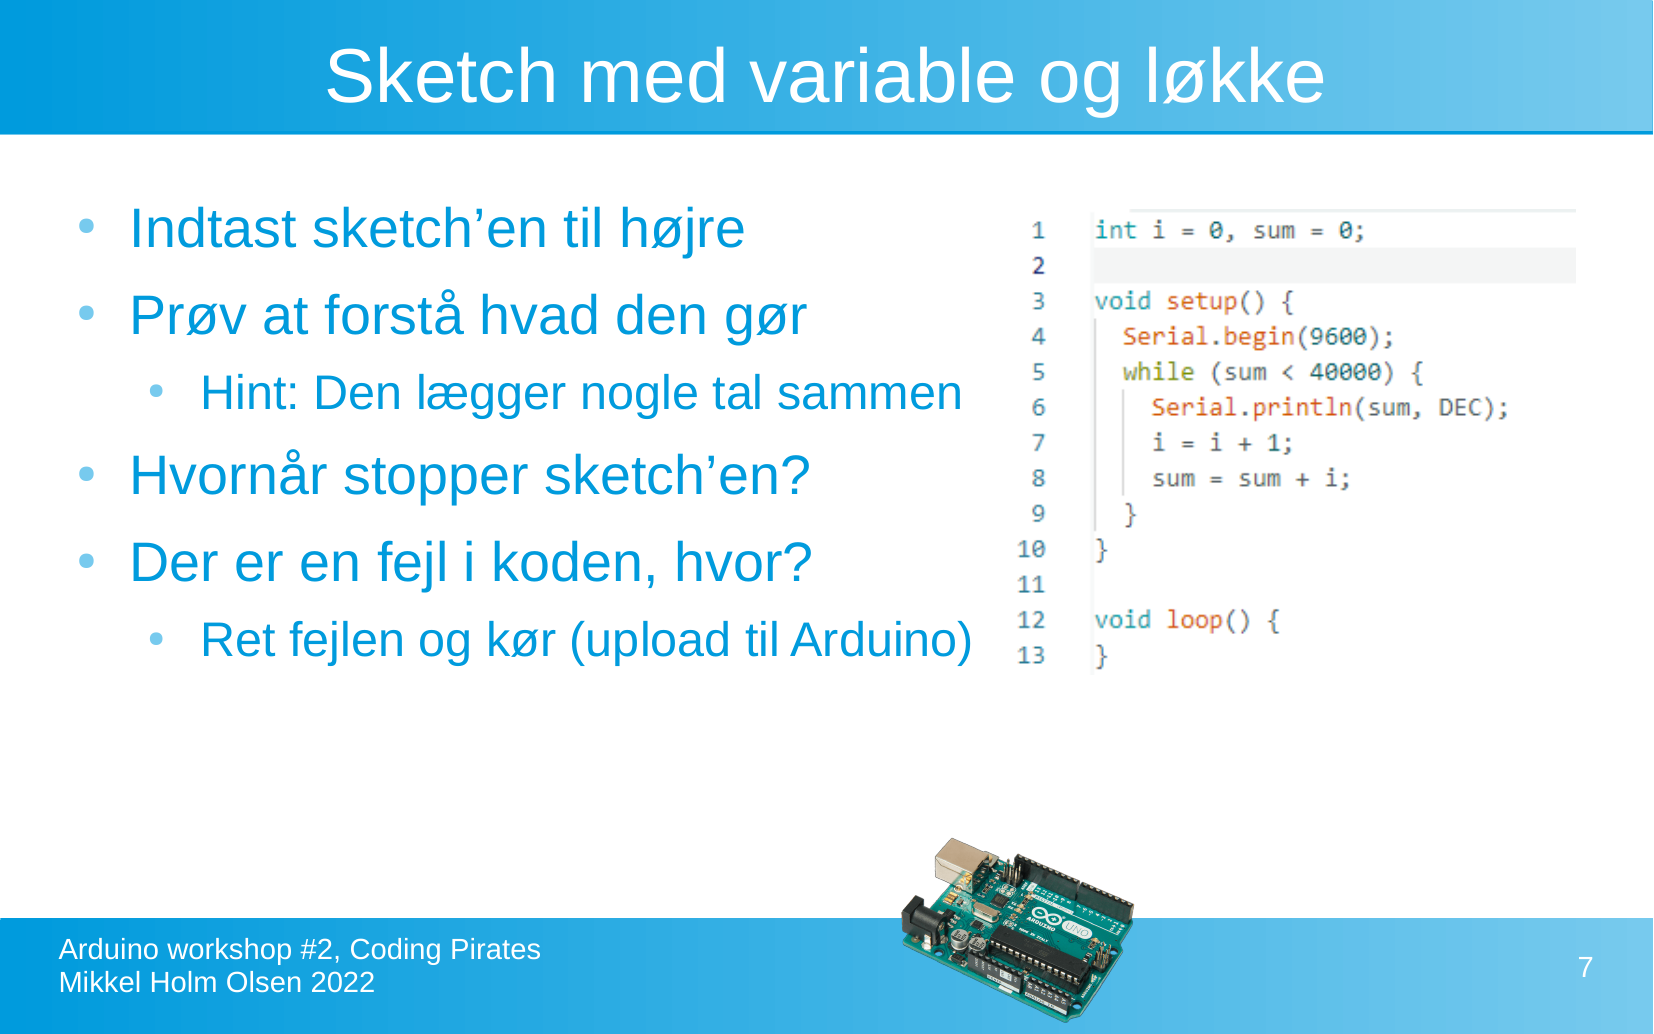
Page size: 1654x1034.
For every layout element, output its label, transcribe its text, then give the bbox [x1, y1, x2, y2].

picture [1005, 209, 1576, 676]
title Sketch med variable og løkke [58, 32, 1594, 120]
list Indtast sketch’en til højre Prøv at forstå hvad den gør Hint: Den lægger nogle tal sammen Hvornår stopper sketch’en? Der er en fejl i koden, hvor? Ret fejlen og kør (upload til Arduino) [58, 196, 1594, 854]
picture [900, 854, 1138, 1024]
